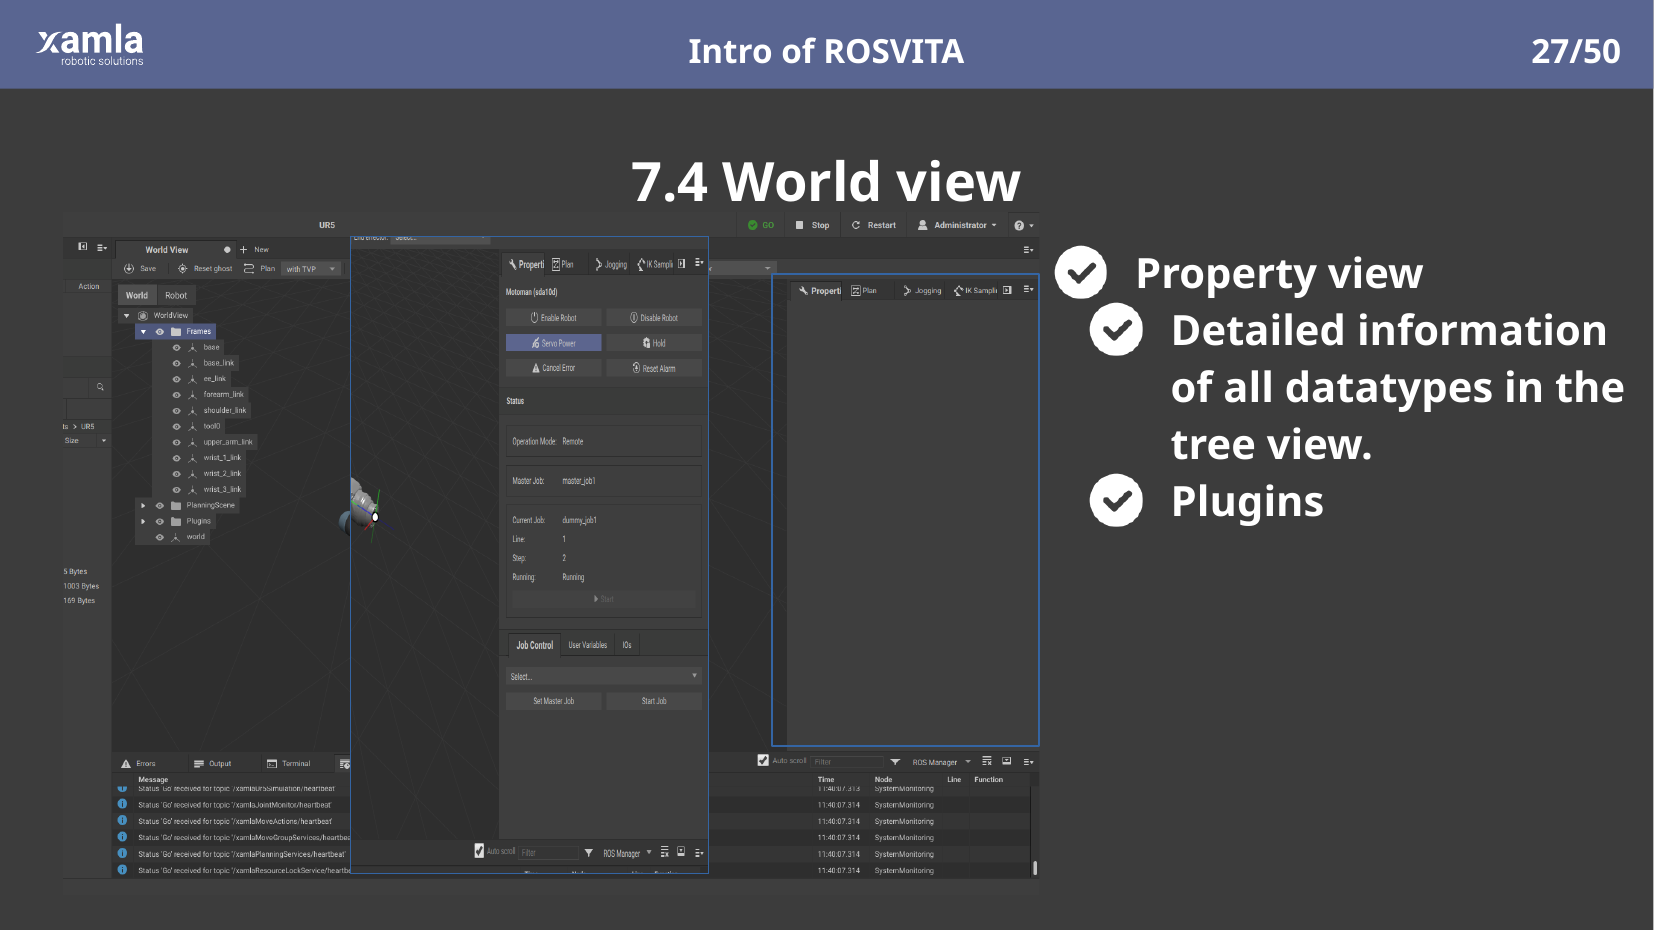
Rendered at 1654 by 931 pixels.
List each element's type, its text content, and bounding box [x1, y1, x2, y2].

text_box [0, 0, 1654, 89]
picture [35, 23, 143, 65]
text_box 27/50 [1511, 20, 1636, 80]
text_box 7.4 World view [188, 135, 1465, 223]
picture [773, 275, 1038, 745]
text_box Property view Detailed information of all datatypes in the tree view. Plugins [1039, 236, 1654, 903]
picture [63, 212, 1040, 895]
text_box Intro of ROSVITA [296, 20, 1357, 80]
